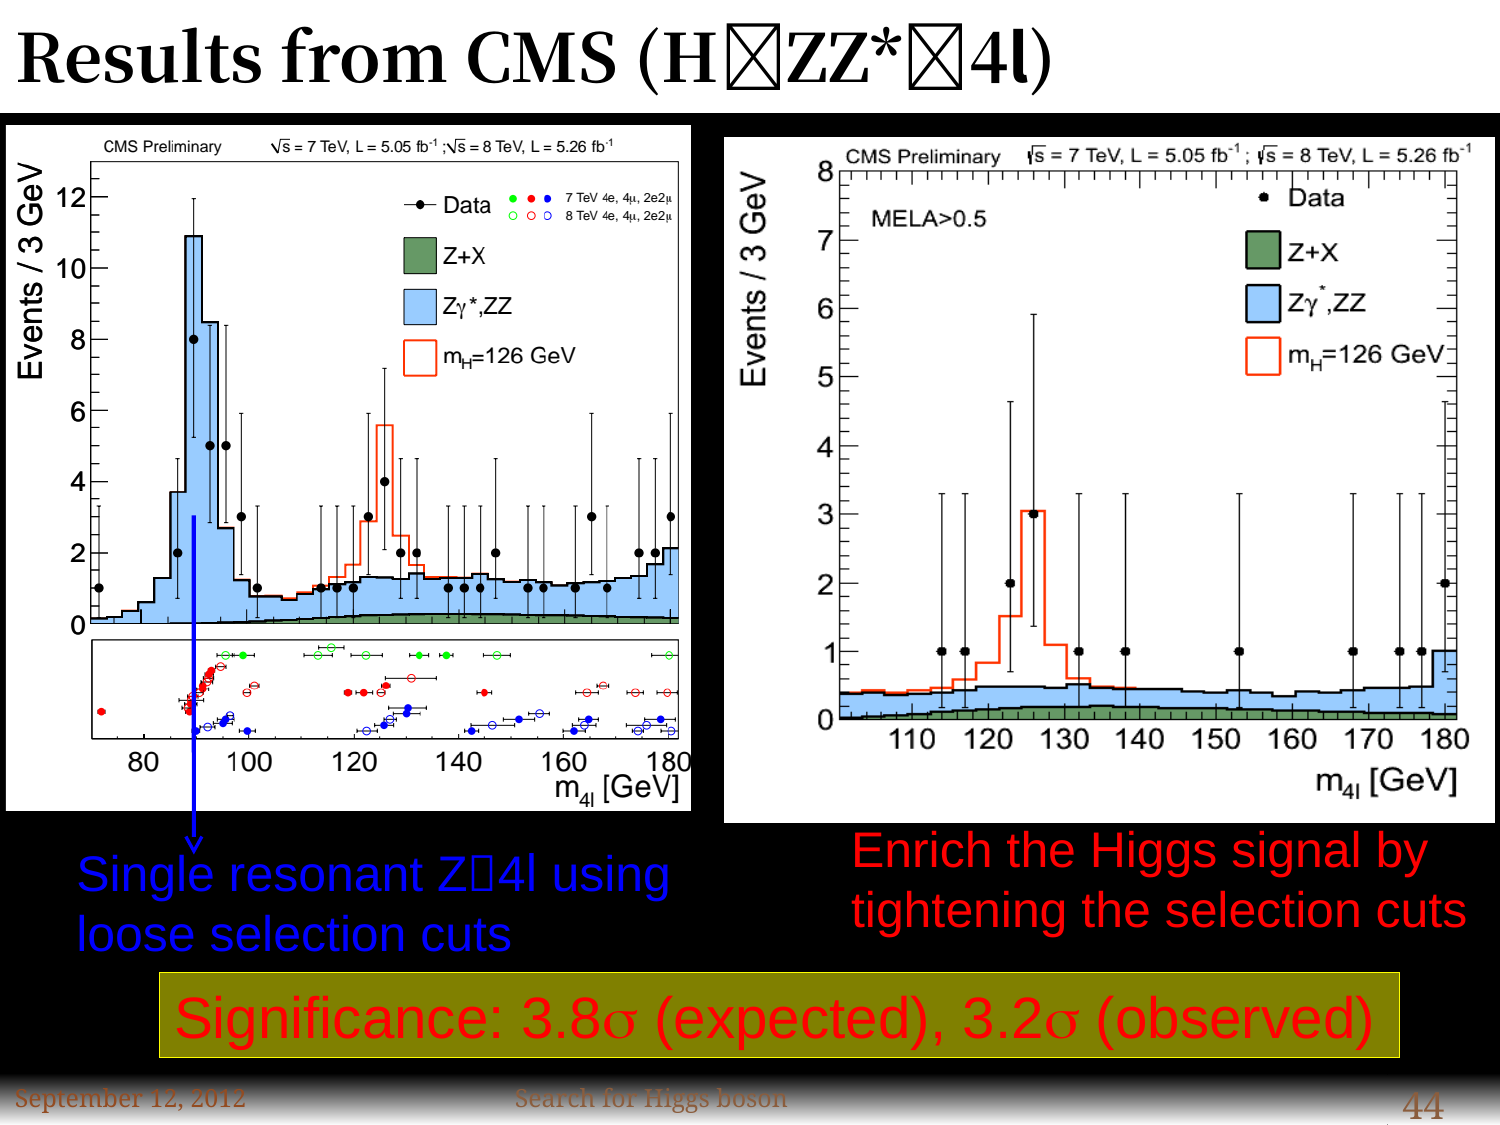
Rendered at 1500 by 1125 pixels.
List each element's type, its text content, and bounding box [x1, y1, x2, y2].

text_box Significance: 3.8s (expected), 3.2s (observed) [159, 972, 1400, 1058]
text_box Enrich the Higgs signal by tightening the selection cuts [836, 810, 1483, 946]
slide_number <number> [1387, 1074, 1500, 1125]
footer Search for Higgs boson [500, 1074, 1387, 1125]
picture [724, 137, 1495, 823]
text_box Single resonant Z4l using loose selection cuts [61, 834, 700, 969]
picture [5, 125, 691, 811]
slide_number September 12, 2012 [0, 1074, 500, 1125]
title Results from CMS (HZZ*4l) [0, 0, 1500, 113]
